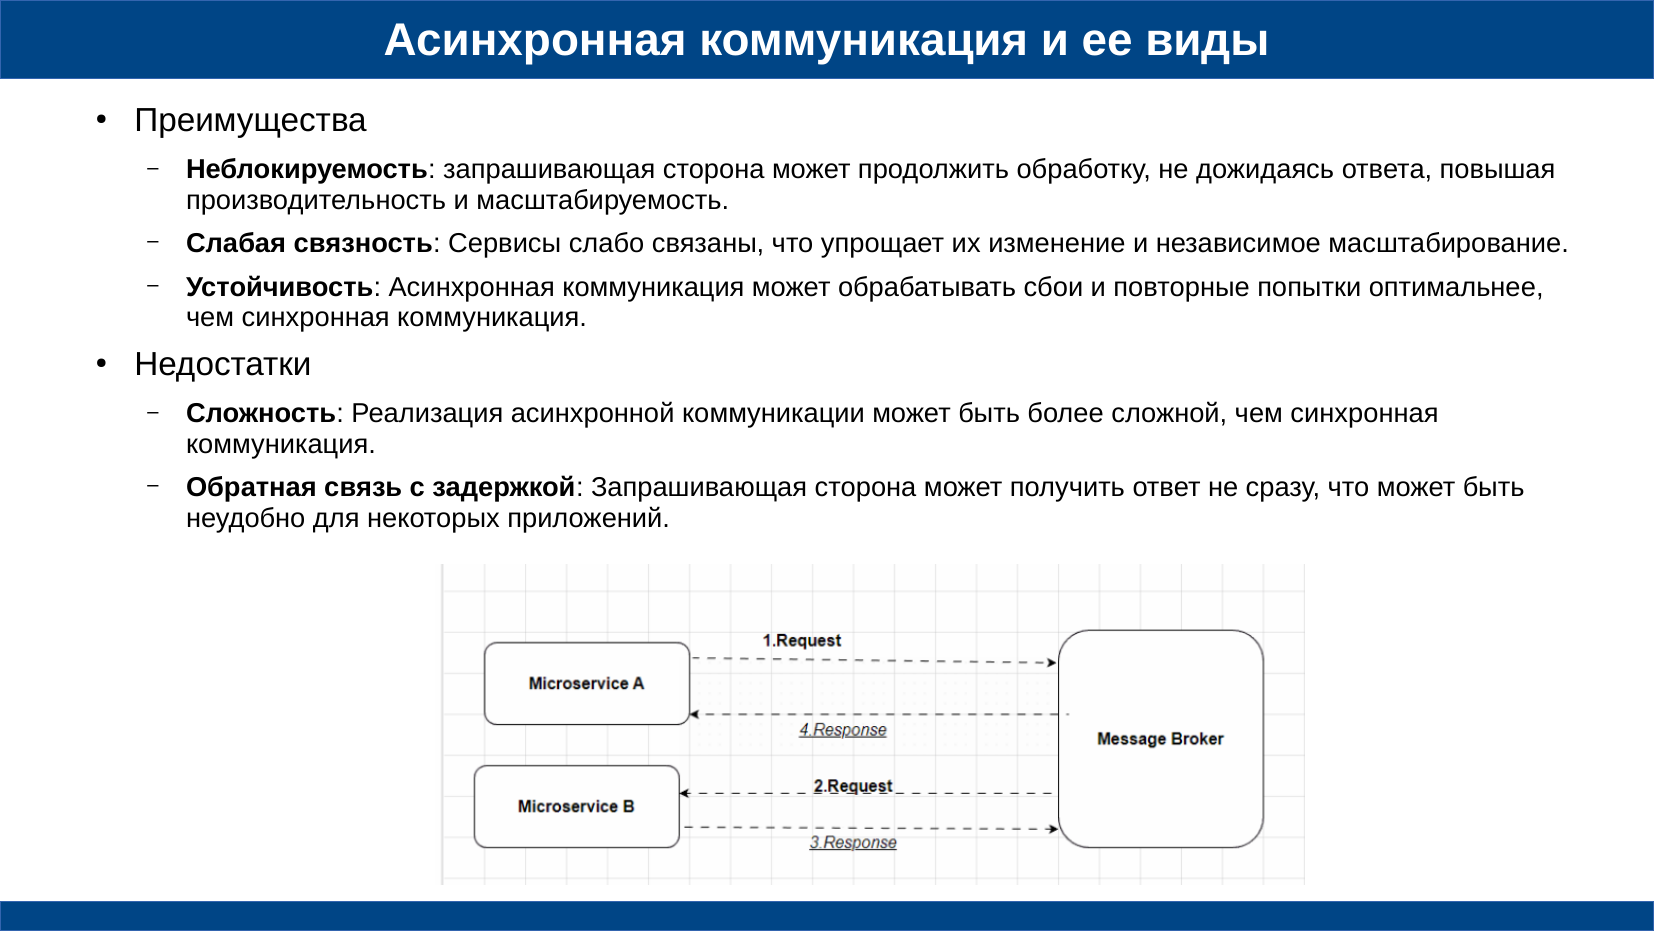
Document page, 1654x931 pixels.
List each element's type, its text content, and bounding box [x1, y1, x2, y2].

picture [435, 564, 1306, 886]
title Асинхронная коммуникация и ее виды [0, 0, 1654, 79]
list Преимущества Неблокируемость: запрашивающая сторона может продолжить обработку, не дожидаясь ответа, повышая производительность и масштабируемость. Слабая связность: Сервисы слабо связаны, что упрощает их изменение и независимое масштабирование. Устойчивость: Асинхронная коммуникация может обрабатывать сбои и повторные попытки оптимальнее, чем синхронная коммуникация. Недостатки Сложность: Реализация асинхронной коммуникации может быть более сложной, чем синхронная коммуникация. Обратная связь с задержкой: Запрашивающая сторона может получить ответ не сразу, что может быть неудобно для некоторых приложений. [82, 101, 1571, 571]
